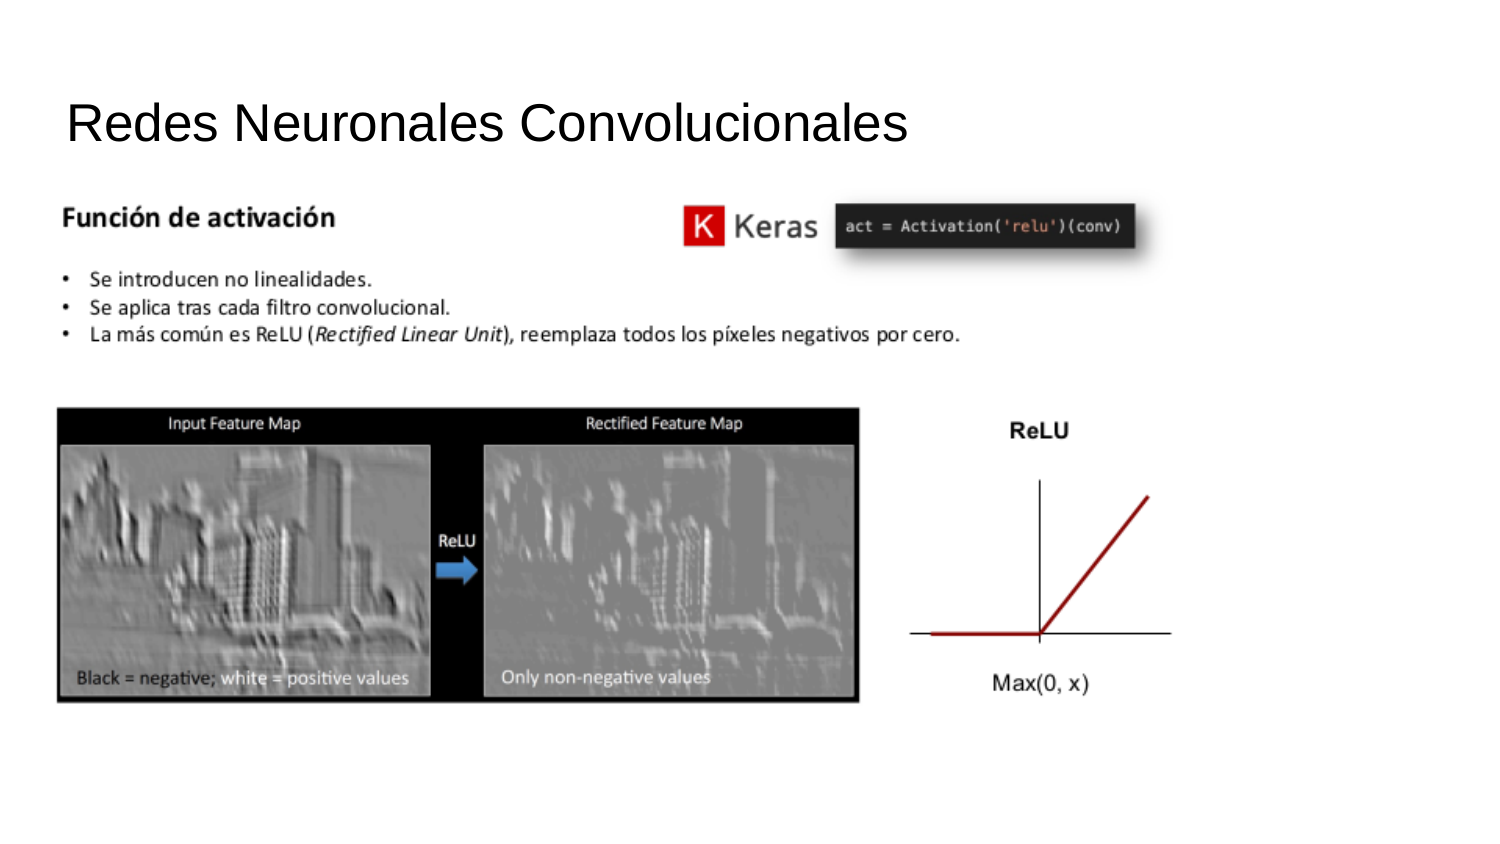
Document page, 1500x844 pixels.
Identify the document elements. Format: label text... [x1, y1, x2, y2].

title Redes Neuronales Convolucionales [51, 72, 1449, 167]
picture [51, 188, 1180, 713]
